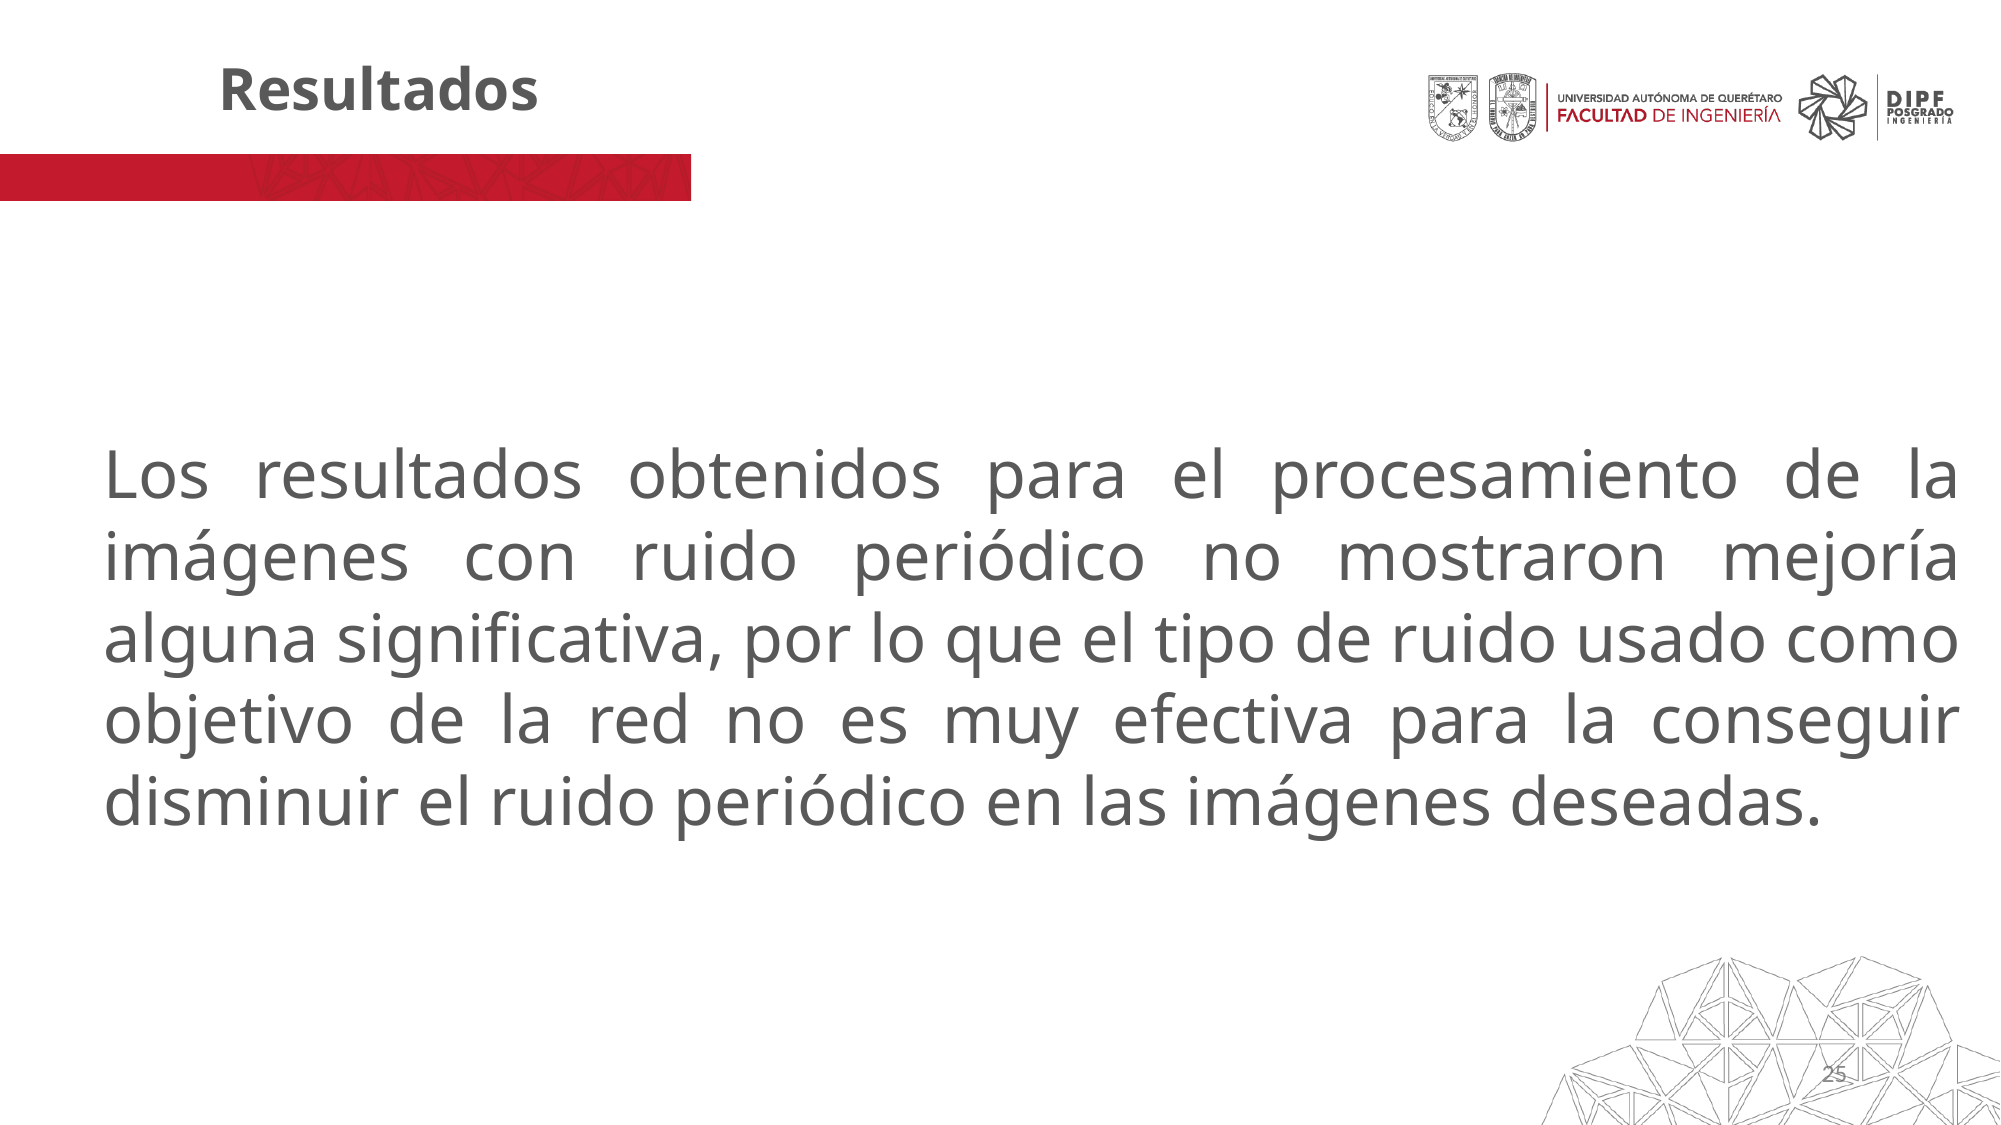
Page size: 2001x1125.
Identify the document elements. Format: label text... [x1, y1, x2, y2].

text_box Los resultados obtenidos para el procesamiento de la imágenes con ruido periódico no mostraron mejoría alguna significativa, por lo que el tipo de ruido usado como objetivo de la red no es muy efectiva para la conseguir disminuir el ruido periódico en las imágenes deseadas. [88, 426, 1979, 742]
picture [1521, 945, 2000, 1125]
text_box Resultados [66, 14, 692, 154]
picture [0, 154, 692, 201]
picture [1422, 66, 1959, 160]
